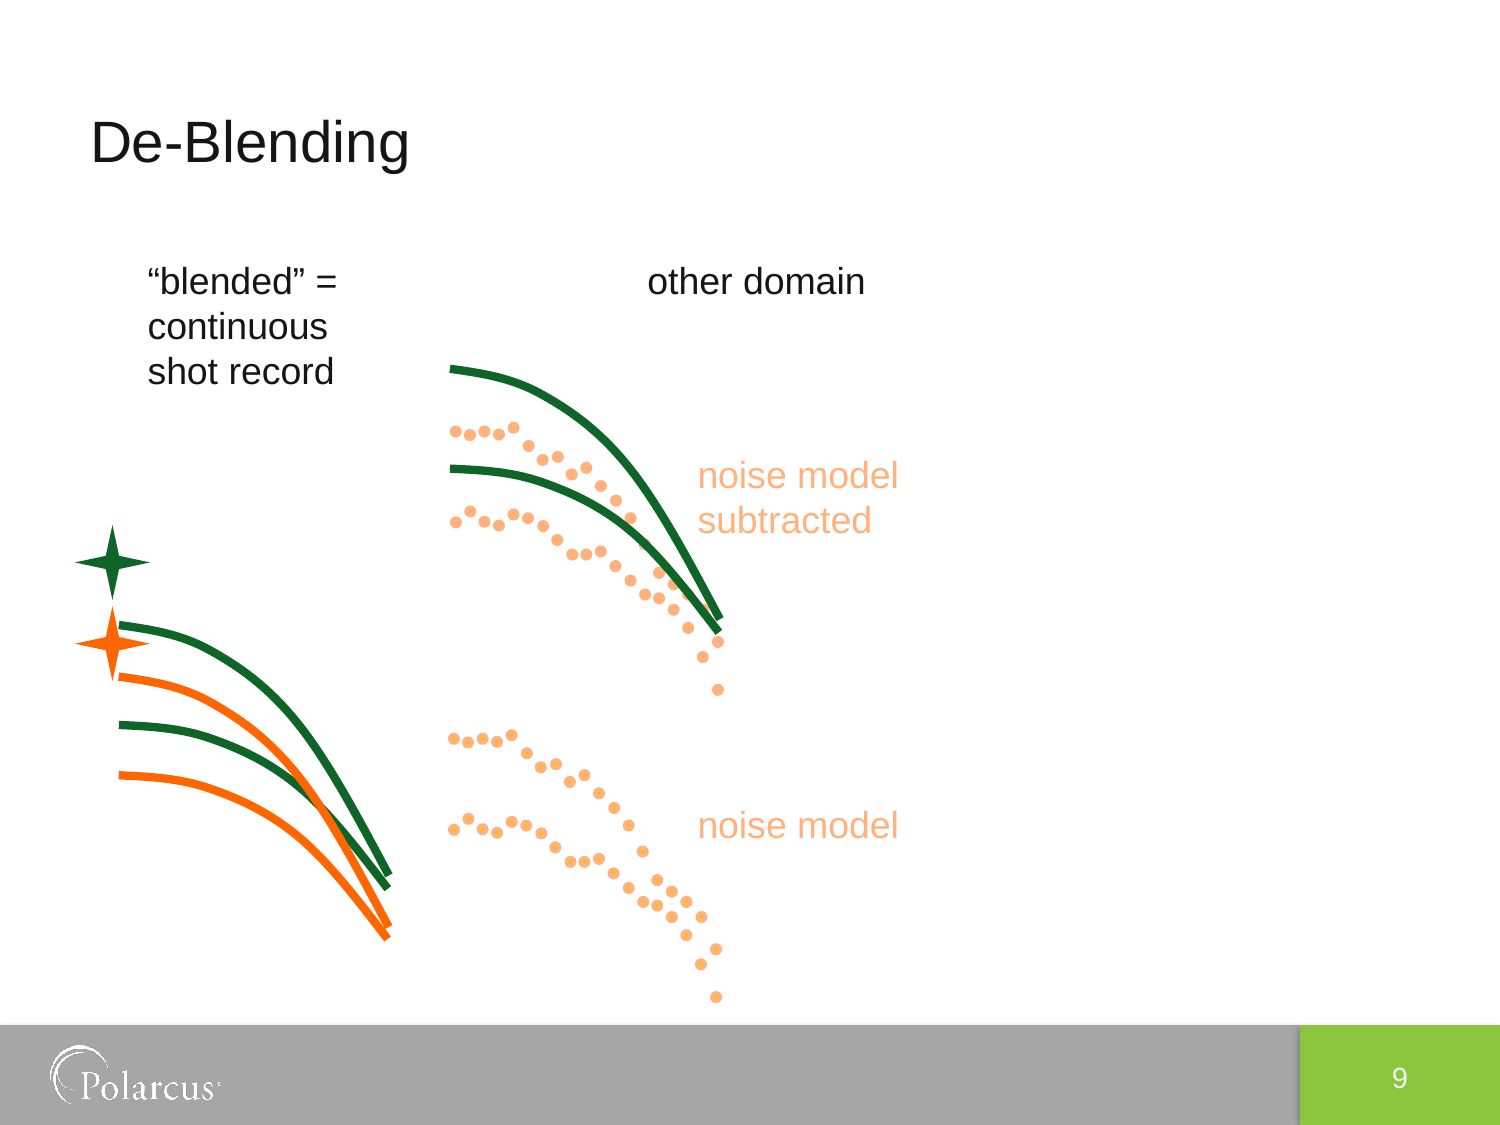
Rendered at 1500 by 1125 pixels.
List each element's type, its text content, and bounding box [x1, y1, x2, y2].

text_box [596, 482, 605, 490]
text_box [522, 749, 531, 758]
text_box [538, 456, 547, 464]
text_box [612, 496, 620, 505]
text_box other domain [632, 250, 881, 310]
text_box [713, 685, 722, 694]
text_box [595, 789, 603, 798]
text_box [712, 993, 721, 1002]
text_box [74, 606, 150, 682]
text_box noise model [682, 793, 914, 854]
text_box [478, 825, 487, 834]
text_box [609, 869, 618, 878]
text_box [480, 427, 489, 436]
text_box [596, 547, 605, 556]
text_box [536, 763, 545, 772]
text_box [524, 514, 533, 523]
text_box [493, 737, 502, 746]
text_box [582, 550, 591, 559]
text_box [713, 638, 722, 646]
text_box [451, 427, 460, 436]
text_box [638, 847, 647, 856]
text_box [667, 913, 676, 921]
title De-Blending [75, 45, 1425, 233]
text_box [478, 734, 487, 743]
text_box [639, 897, 648, 906]
text_box [553, 453, 562, 461]
text_box [580, 857, 589, 866]
text_box [566, 857, 575, 866]
text_box [464, 738, 472, 747]
text_box noise model subtracted [682, 443, 914, 549]
text_box [624, 821, 633, 830]
text_box [495, 430, 503, 439]
text_box [684, 624, 693, 632]
text_box [452, 518, 460, 527]
text_box [480, 517, 489, 526]
text_box [611, 562, 620, 571]
text_box [682, 897, 691, 906]
text_box [465, 431, 474, 439]
text_box “blended” = continuous shot record [132, 249, 354, 400]
text_box [507, 731, 516, 740]
text_box [655, 594, 664, 603]
text_box [537, 829, 546, 838]
text_box [697, 913, 706, 921]
text_box [669, 605, 678, 614]
text_box [682, 931, 691, 940]
text_box [509, 423, 518, 432]
text_box [626, 576, 635, 585]
text_box [655, 568, 664, 577]
text_box [626, 514, 635, 523]
text_box [667, 887, 676, 896]
text_box [466, 507, 475, 516]
text_box [653, 876, 662, 884]
text_box [464, 814, 473, 823]
list [75, 262, 1425, 1005]
picture [50, 1045, 221, 1105]
text_box [610, 804, 619, 812]
text_box [568, 550, 577, 559]
text_box [669, 580, 677, 589]
text_box [552, 760, 560, 769]
text_box [551, 843, 560, 852]
text_box [697, 960, 705, 969]
text_box [641, 590, 650, 599]
text_box [595, 854, 603, 863]
text_box [539, 522, 548, 531]
text_box [698, 653, 707, 662]
text_box [580, 771, 589, 780]
text_box [524, 442, 533, 450]
text_box [522, 821, 531, 830]
text_box [653, 901, 662, 910]
text_box [450, 734, 458, 743]
text_box [712, 945, 721, 954]
text_box [74, 524, 150, 600]
text_box [624, 883, 633, 892]
text_box [509, 510, 518, 519]
text_box [507, 817, 516, 826]
text_box [582, 463, 591, 472]
text_box [450, 825, 458, 834]
text_box [495, 521, 503, 530]
text_box [567, 470, 576, 479]
text_box [565, 777, 574, 786]
text_box [553, 536, 562, 544]
text_box [493, 828, 502, 837]
